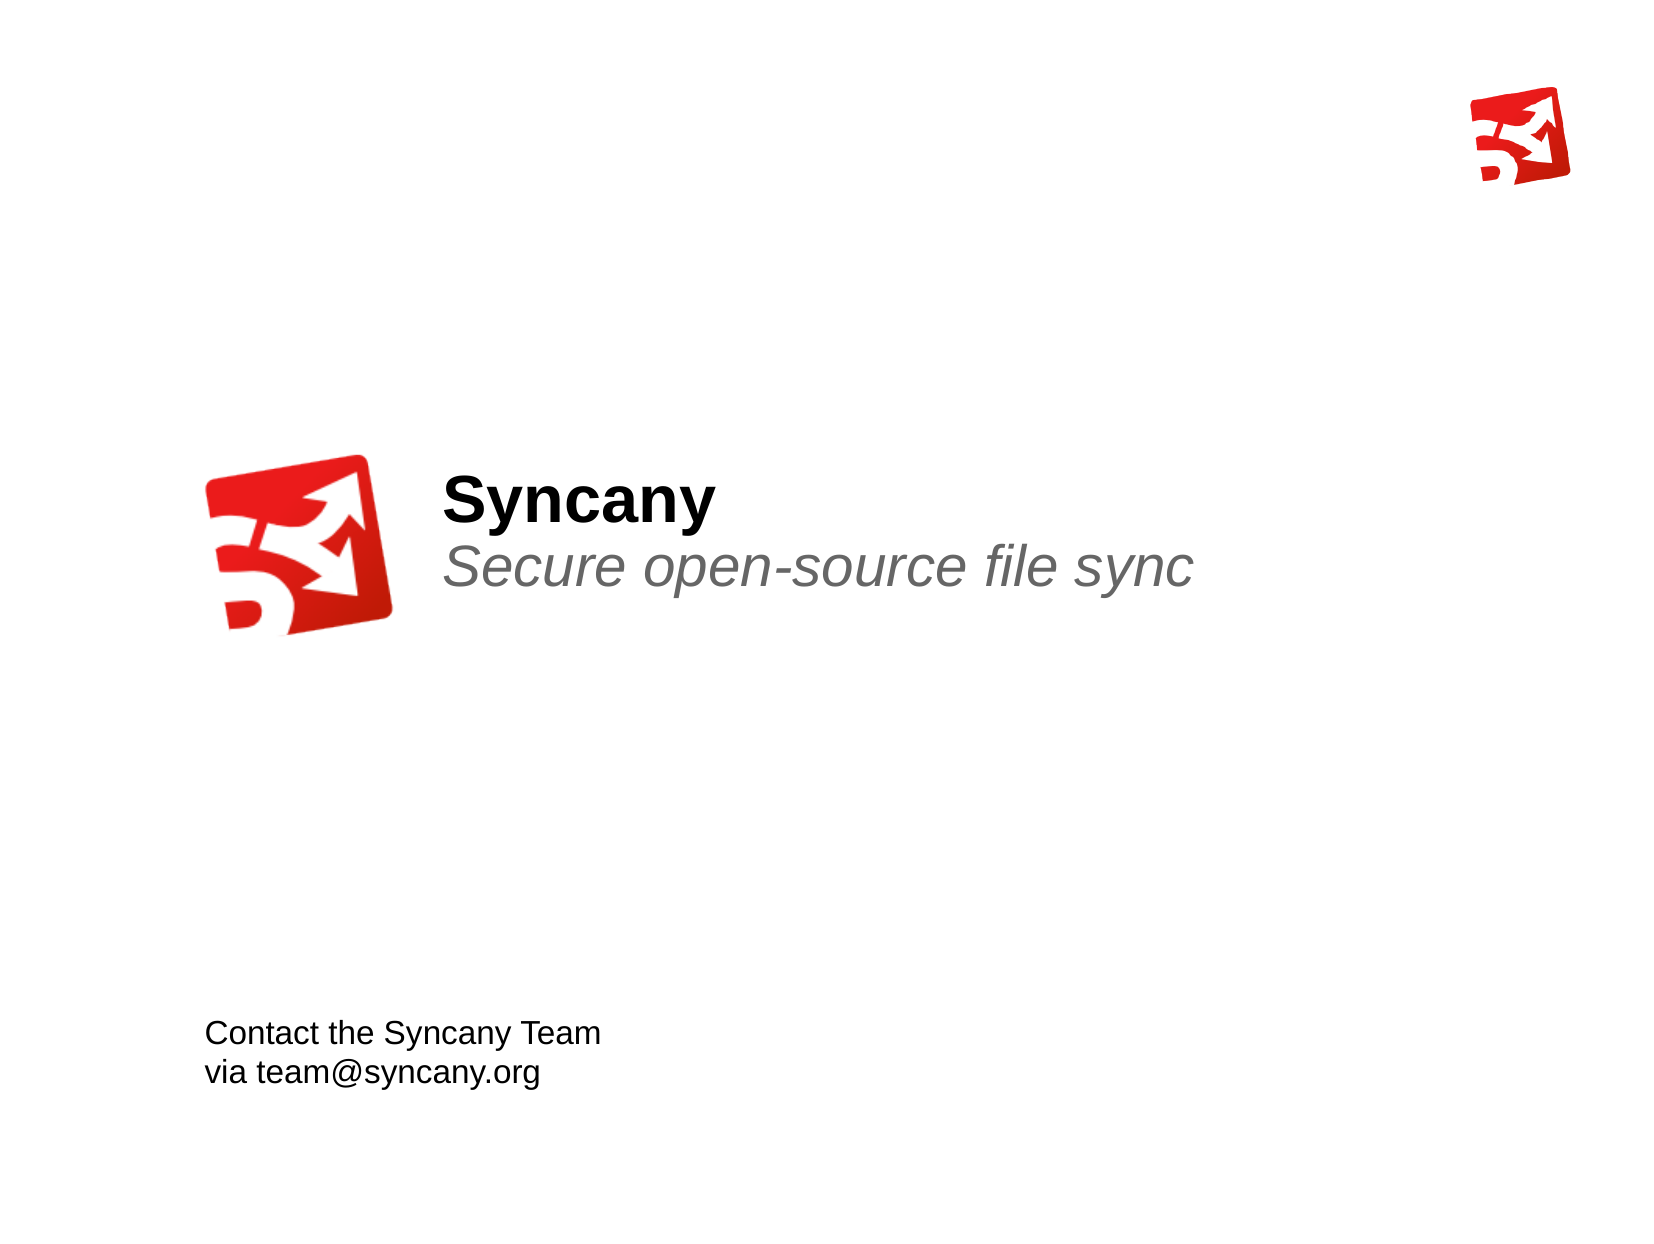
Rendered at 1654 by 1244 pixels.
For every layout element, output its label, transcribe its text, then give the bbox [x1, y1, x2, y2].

text_box Contact the Syncany Team via team@syncany.org [204, 977, 695, 1137]
picture [1466, 82, 1574, 191]
picture [199, 447, 400, 648]
text_box Syncany Secure open-source file sync [442, 464, 1578, 629]
